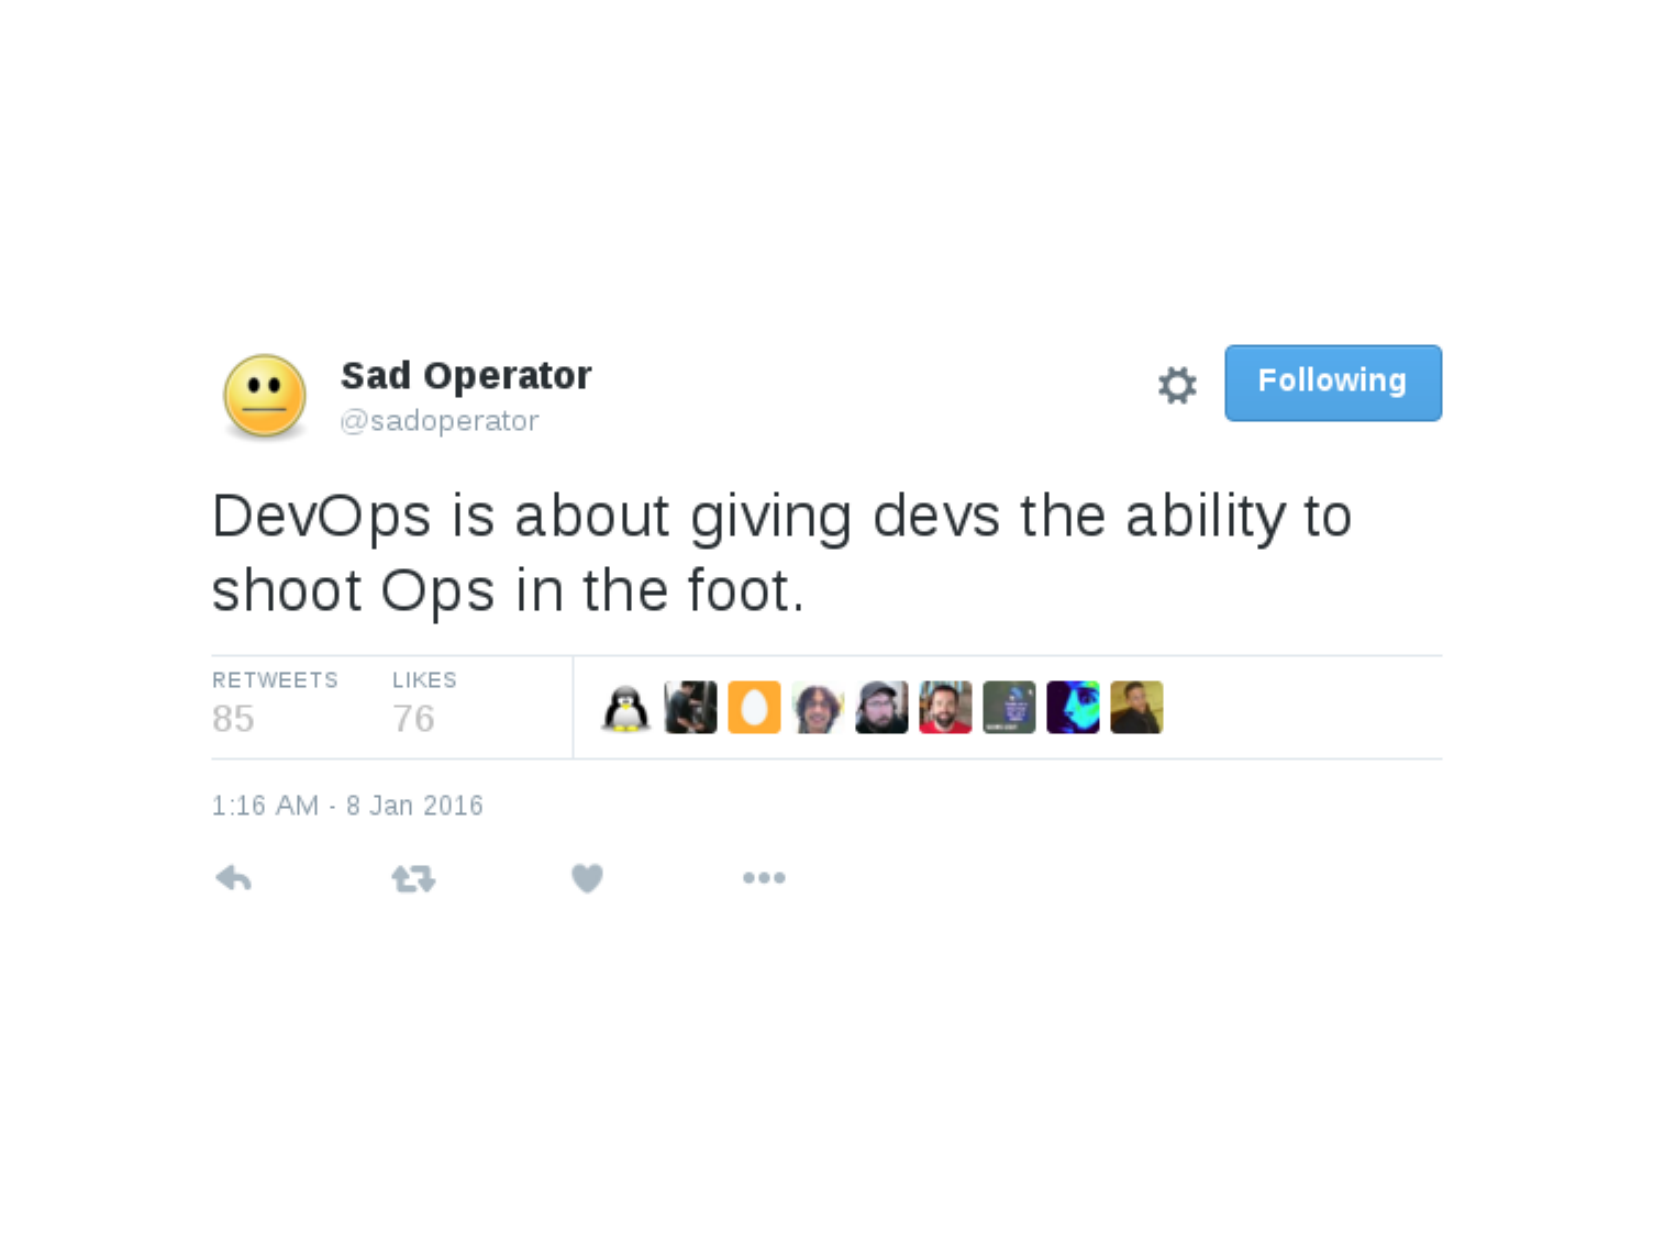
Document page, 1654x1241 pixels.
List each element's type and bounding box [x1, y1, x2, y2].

picture [133, 286, 1520, 954]
